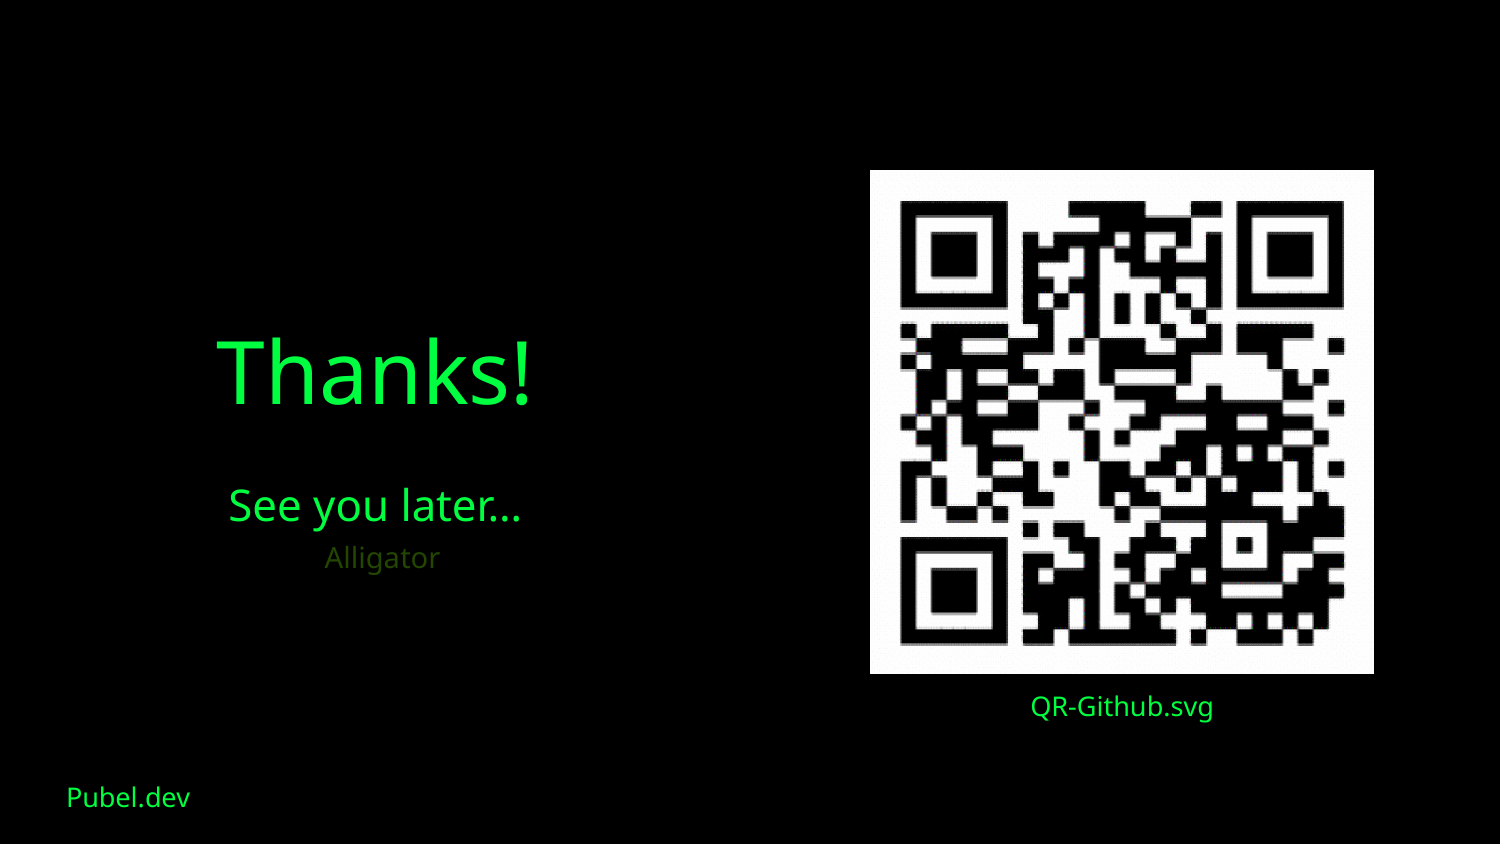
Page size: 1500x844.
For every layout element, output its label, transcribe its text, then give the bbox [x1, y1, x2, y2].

title Thanks! [43, 202, 708, 446]
text_box Alligator [219, 524, 546, 590]
slide_number Pubel.dev [51, 764, 359, 830]
subtitle See you later… [43, 459, 708, 663]
picture [870, 170, 1374, 673]
slide_number QR-Github.svg [858, 673, 1386, 739]
